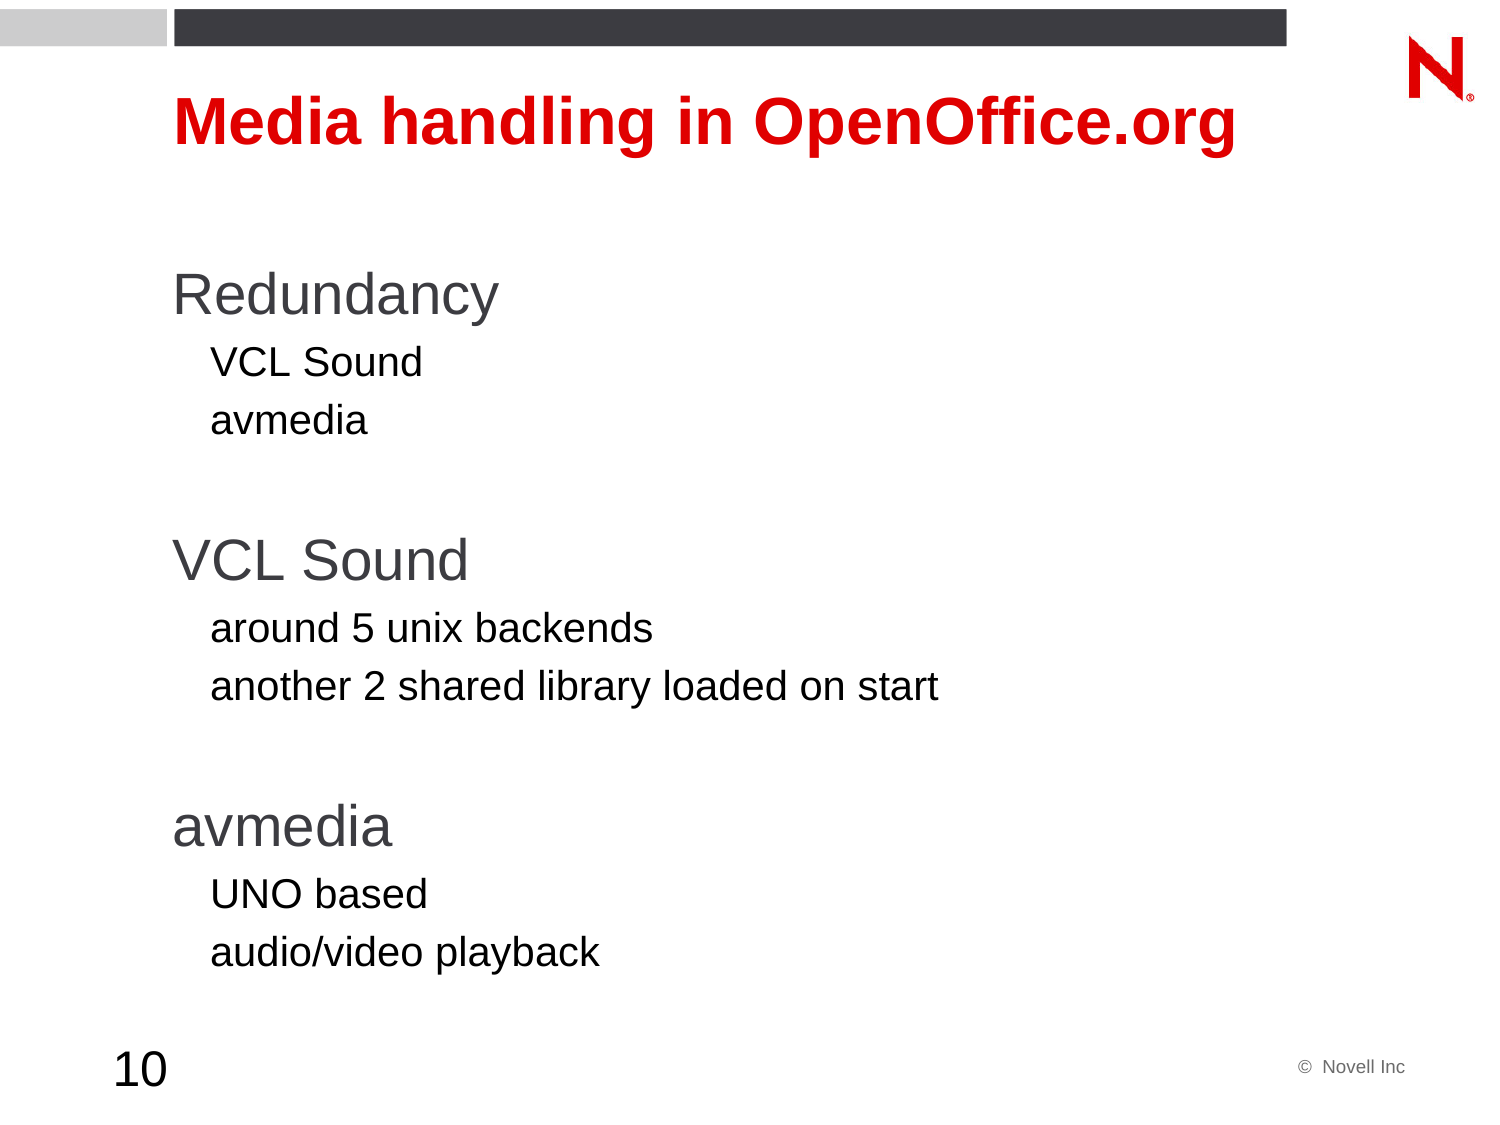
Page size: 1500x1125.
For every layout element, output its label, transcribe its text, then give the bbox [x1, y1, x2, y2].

picture [1404, 32, 1477, 105]
list Redundancy VCL Sound avmedia VCL Sound around 5 unix backends another 2 shared library loaded on start avmedia UNO based audio/video playback [172, 246, 1413, 977]
title Media handling in OpenOffice.org [173, 41, 1395, 205]
